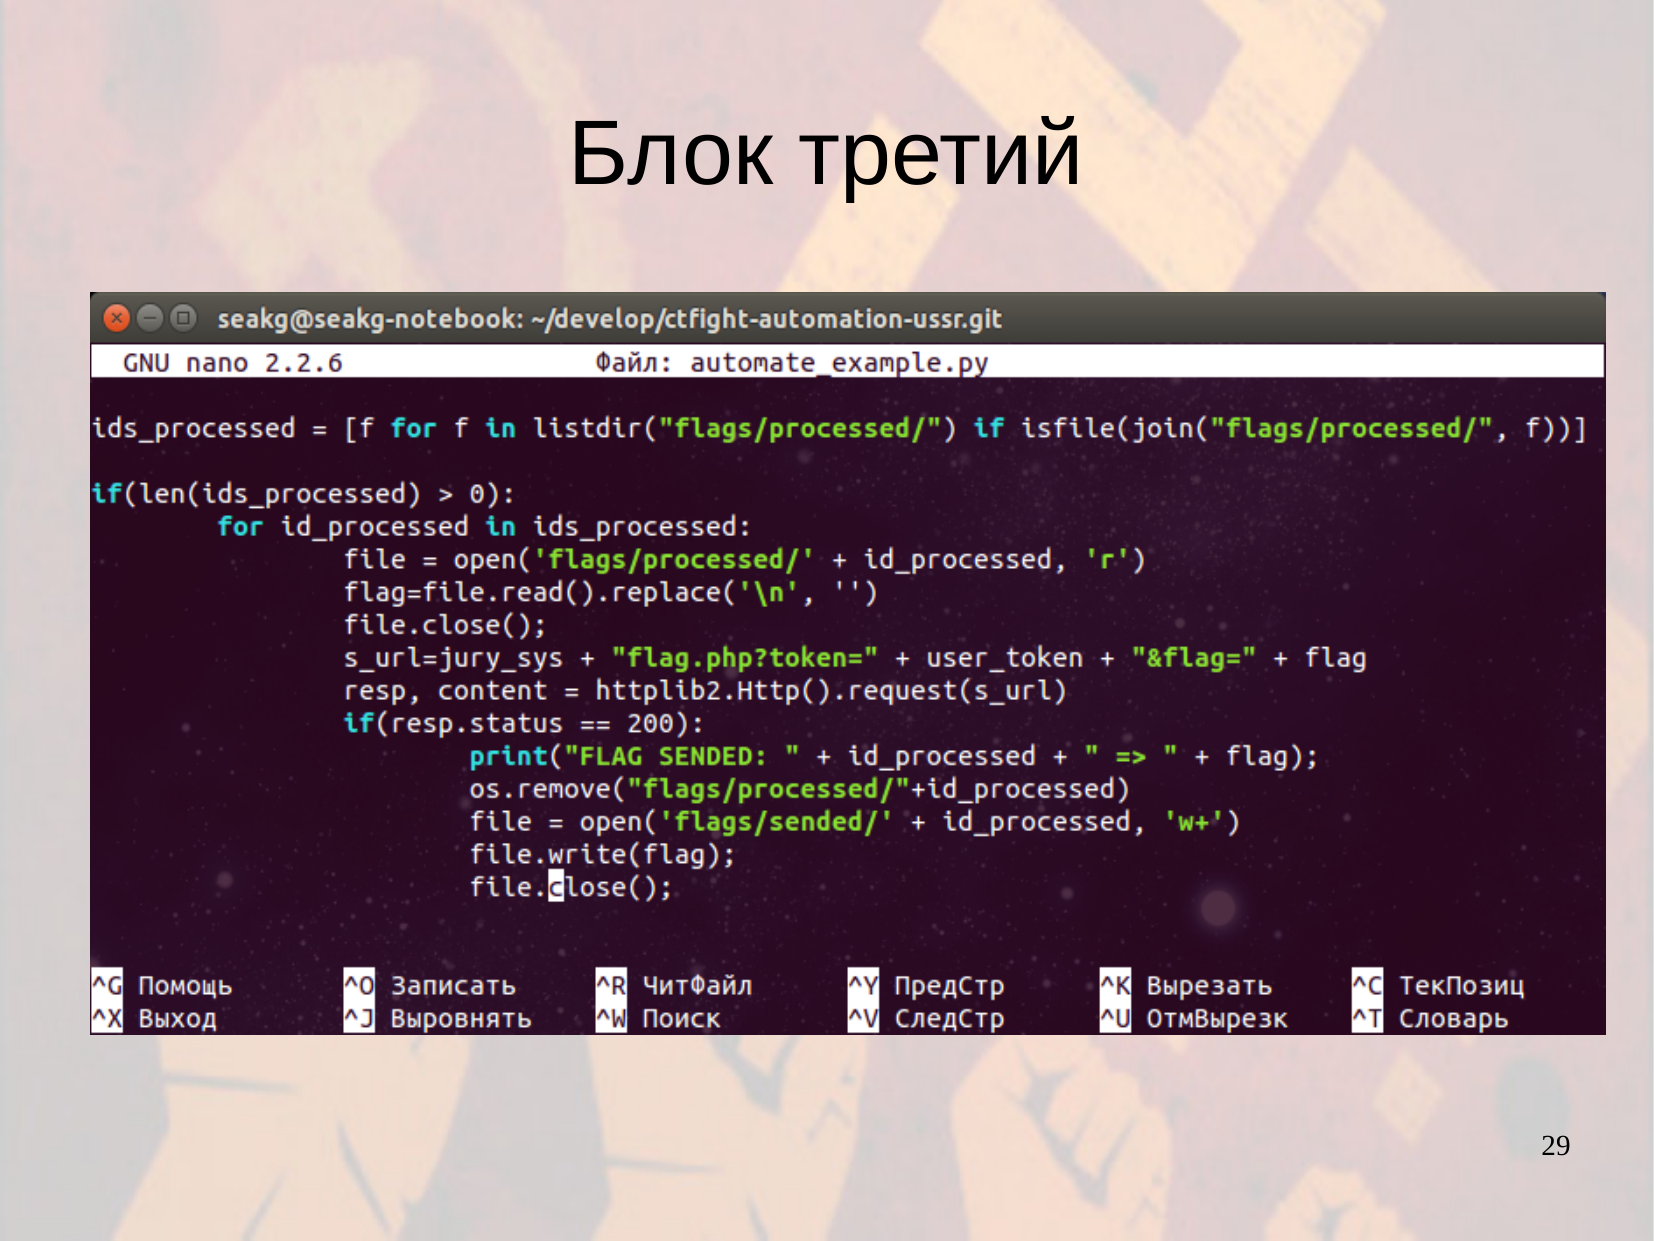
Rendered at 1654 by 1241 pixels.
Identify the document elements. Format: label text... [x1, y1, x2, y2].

picture [0, 0, 1654, 1241]
title Блок третий [82, 49, 1571, 257]
